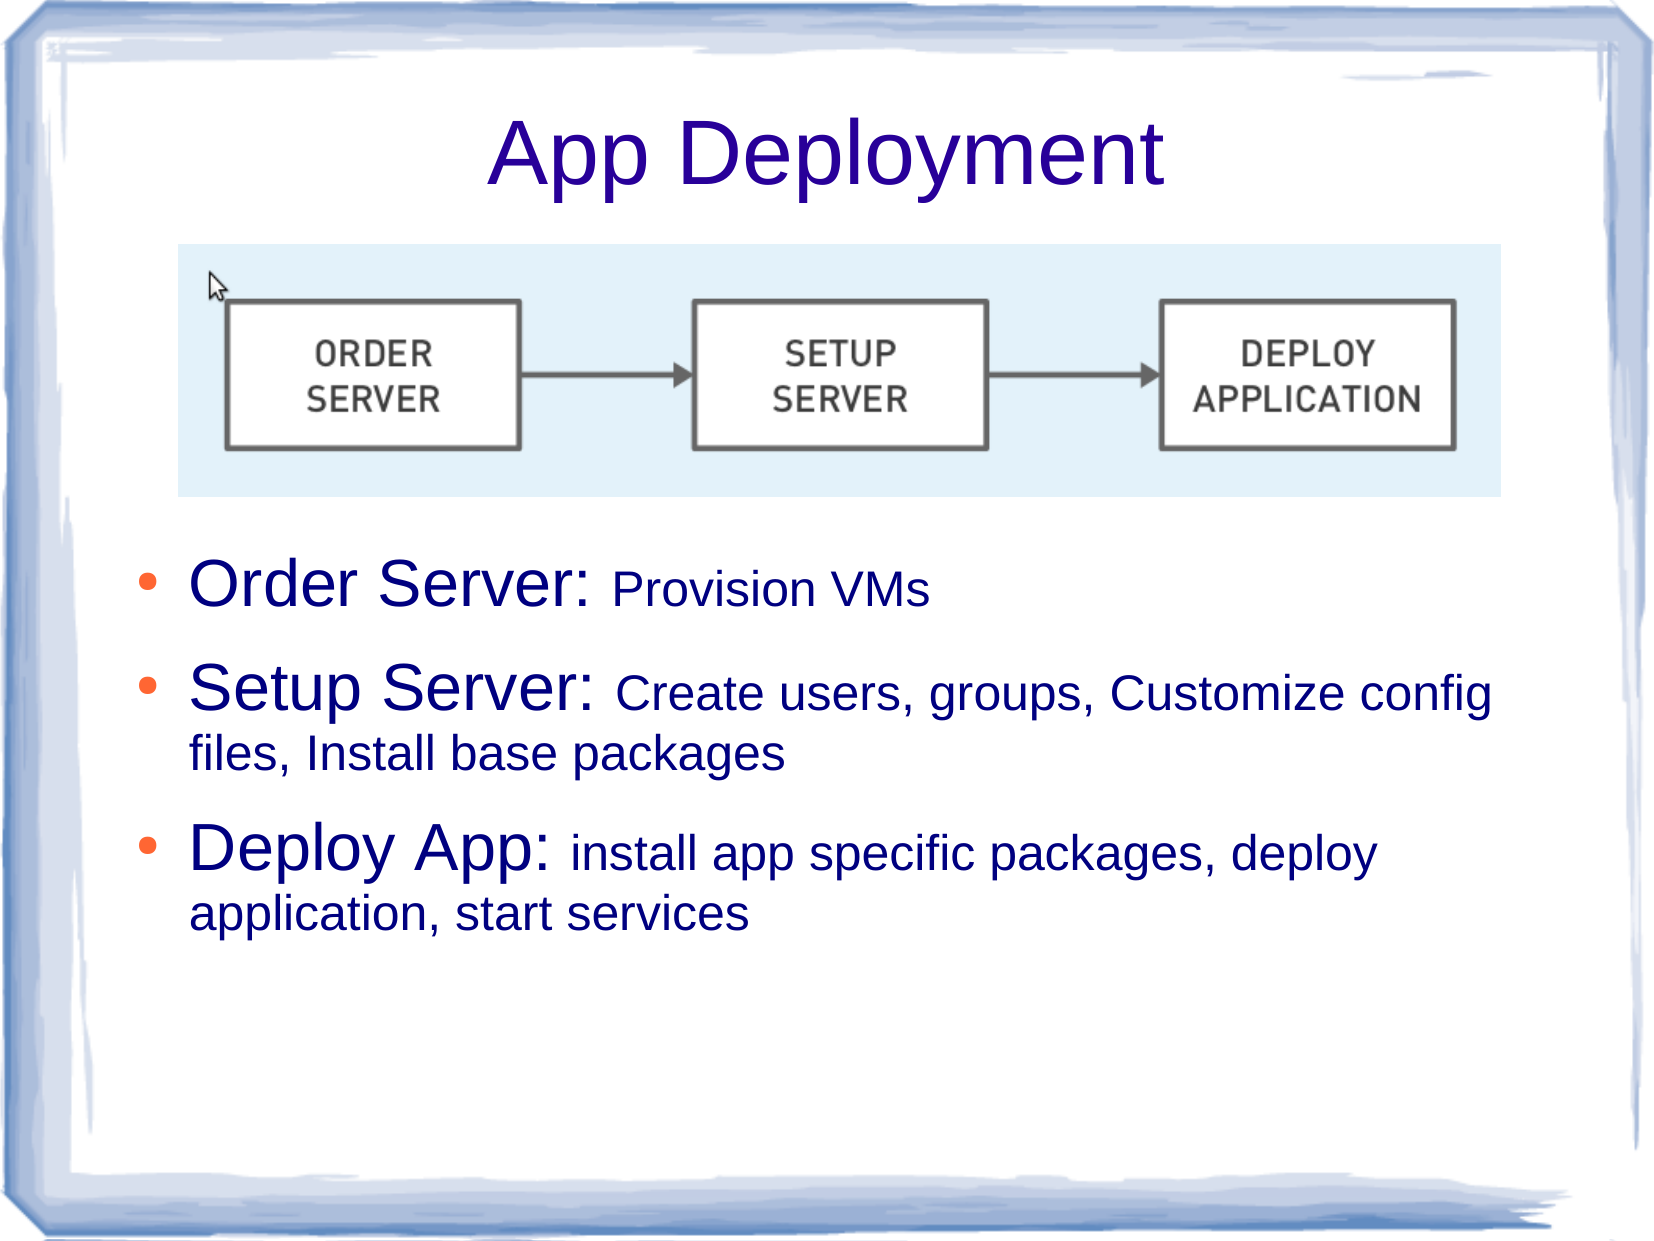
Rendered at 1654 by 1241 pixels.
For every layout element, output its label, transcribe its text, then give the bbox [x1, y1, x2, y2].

list Order Server: Provision VMs Setup Server: Create users, groups, Customize config files, Install base packages Deploy App: install app specific packages, deploy application, start services [118, 545, 1571, 1170]
title App Deployment [82, 49, 1571, 257]
picture [0, 0, 1654, 1241]
